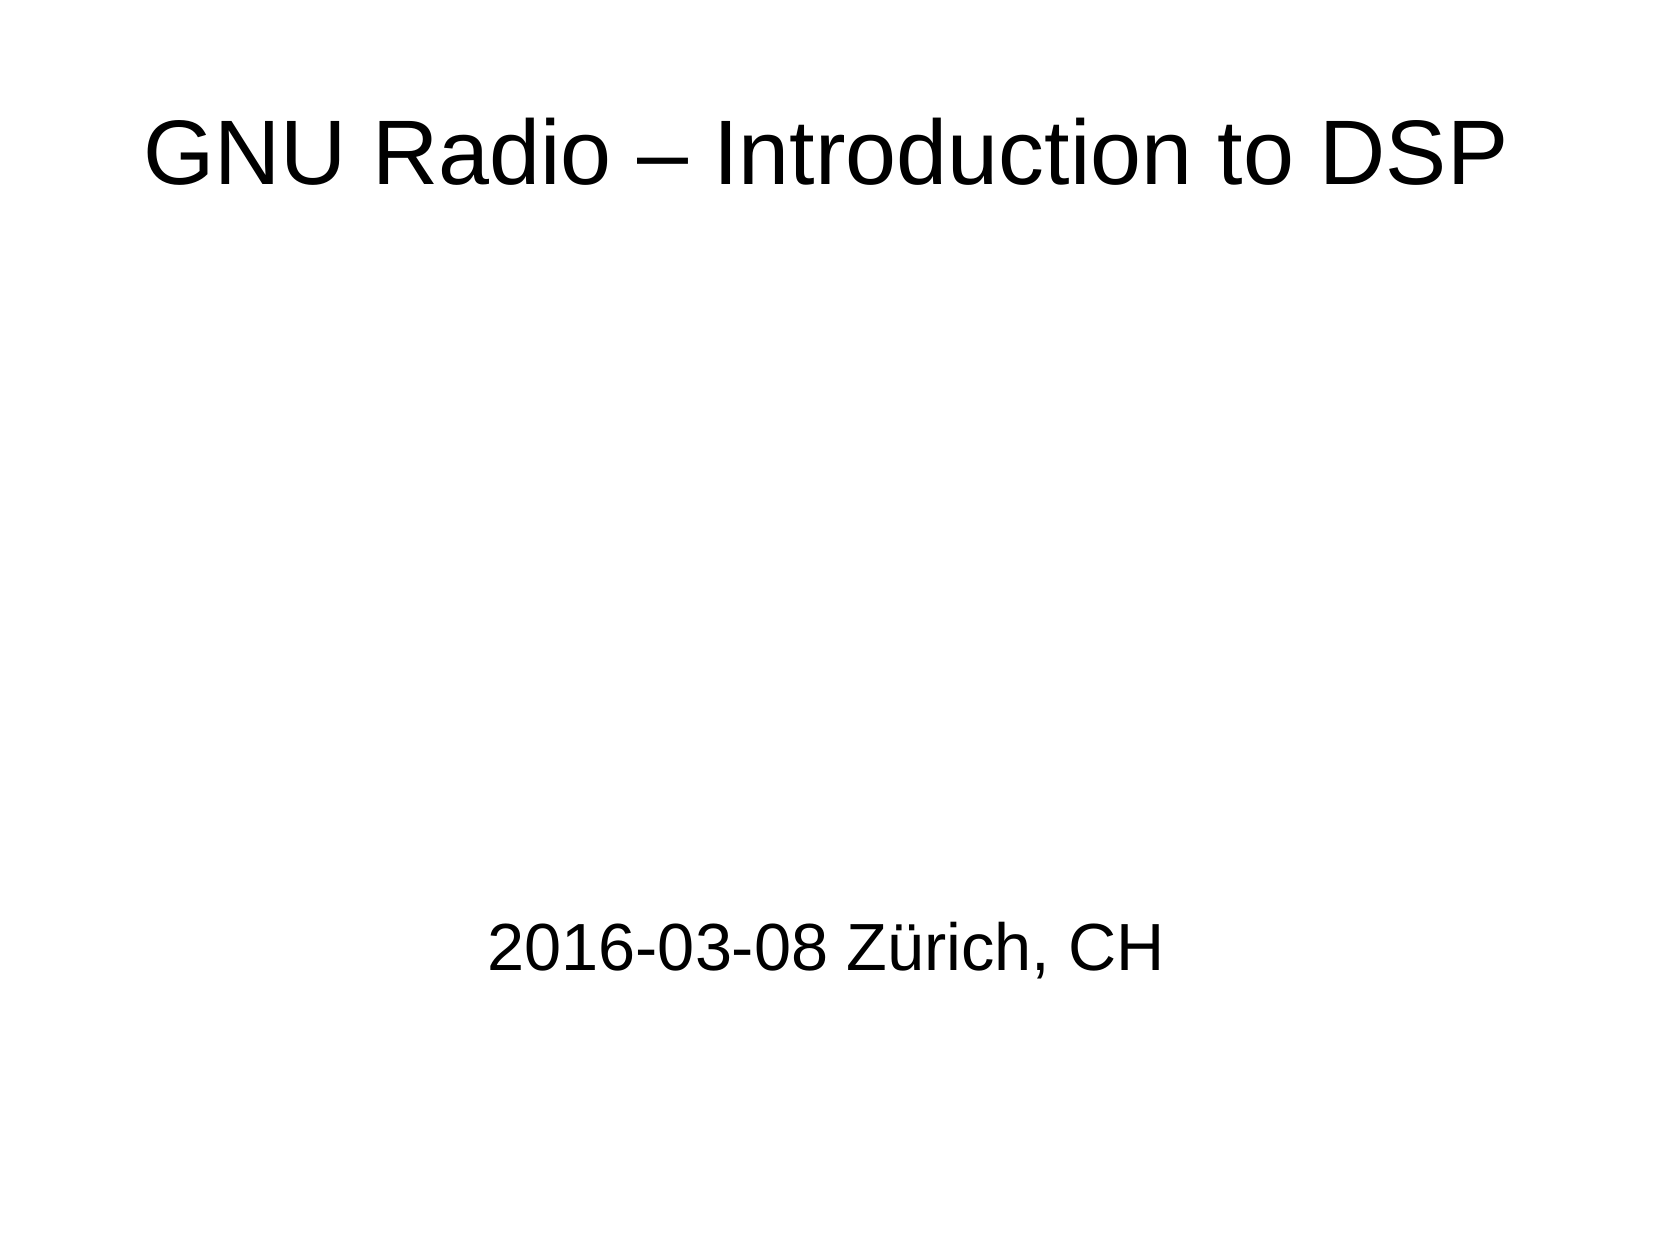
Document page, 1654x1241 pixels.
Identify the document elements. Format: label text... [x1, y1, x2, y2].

title GNU Radio – Introduction to DSP [82, 49, 1571, 257]
subtitle 2016-03-08 Zürich, CH [82, 885, 1571, 1010]
